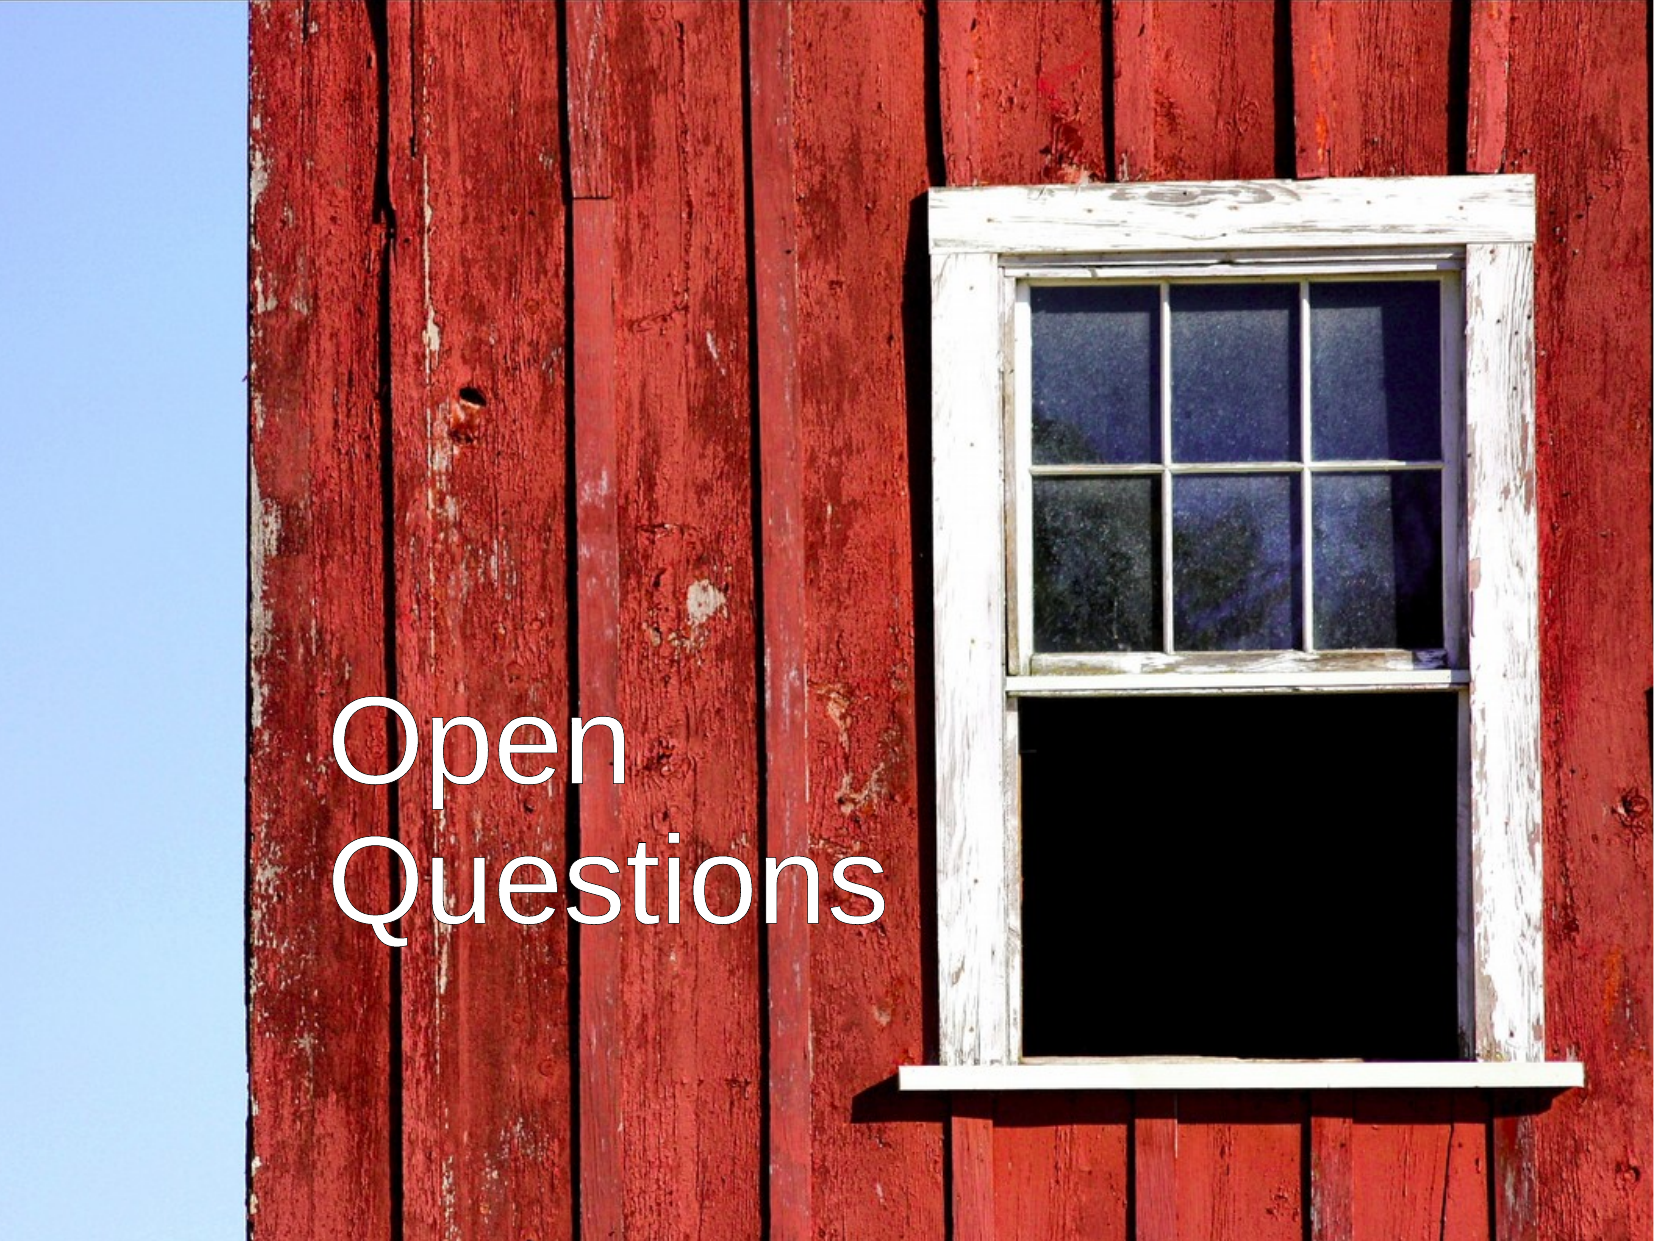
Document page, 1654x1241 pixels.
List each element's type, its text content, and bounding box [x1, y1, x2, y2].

picture [0, 0, 1654, 1241]
subtitle Open Questions [326, 330, 1654, 1241]
